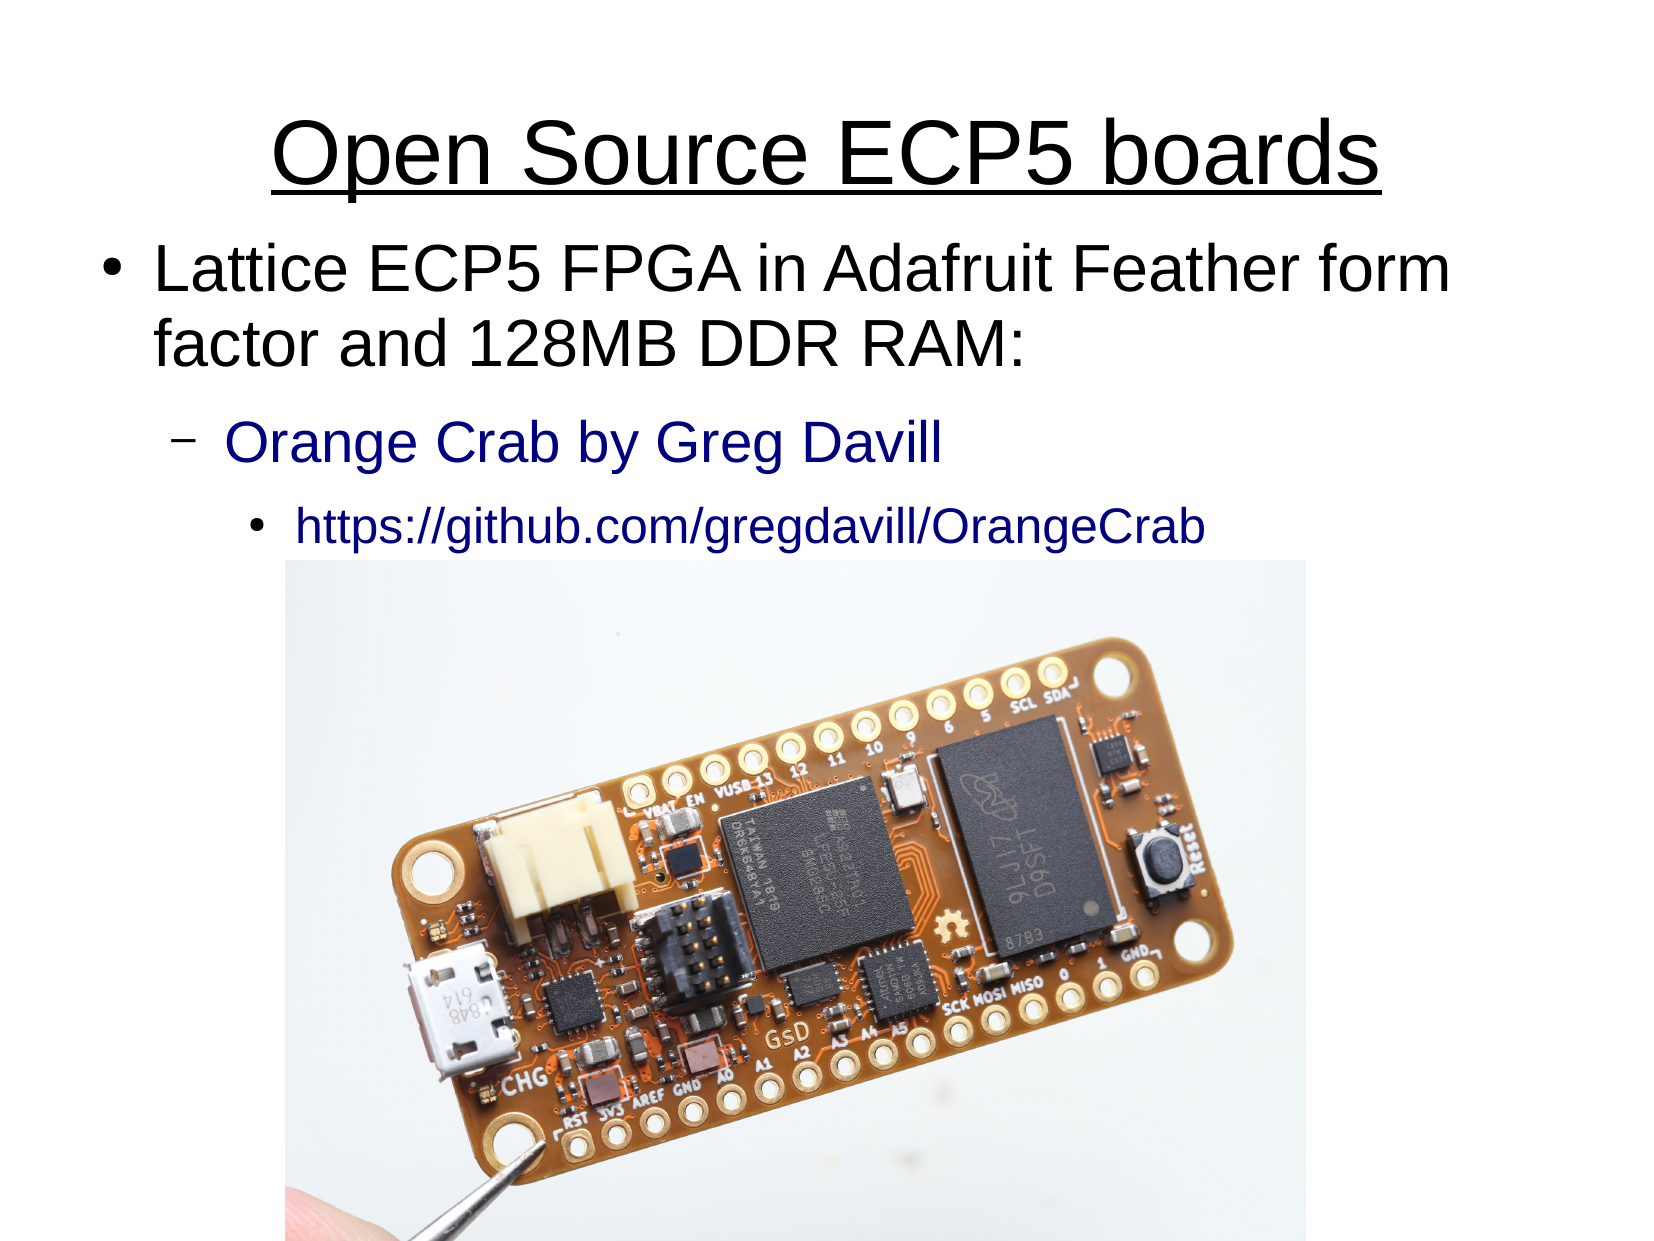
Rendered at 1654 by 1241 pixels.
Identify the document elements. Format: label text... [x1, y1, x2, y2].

picture [285, 560, 1306, 1241]
title Open Source ECP5 boards [82, 49, 1571, 257]
list Lattice ECP5 FPGA in Adafruit Feather form factor and 128MB DDR RAM: Orange Crab by Greg Davill https://github.com/gregdavill/OrangeCrab [82, 257, 1571, 1044]
